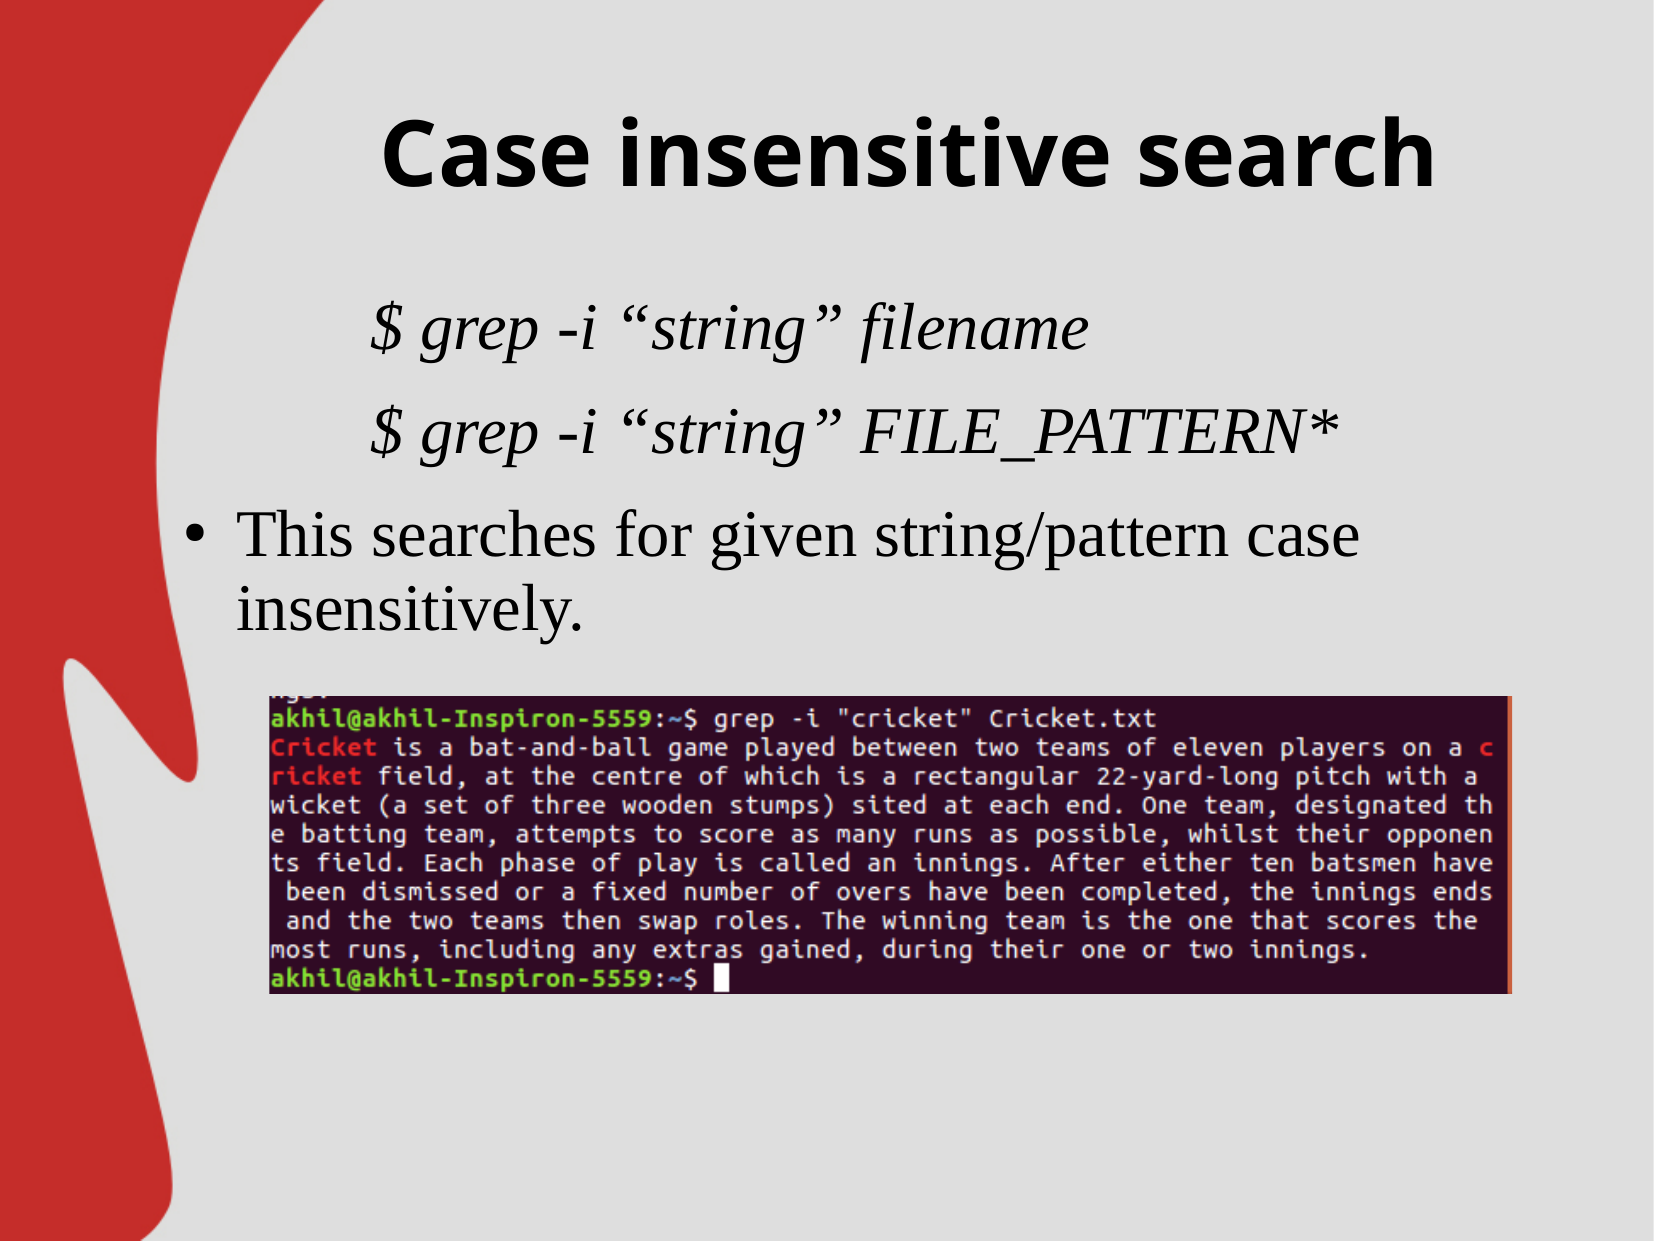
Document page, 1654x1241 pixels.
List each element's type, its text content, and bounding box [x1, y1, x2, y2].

list $ grep -i “string” filename $ grep -i “string” FILE_PATTERN* This searches for given string/pattern case insensitively. [165, 290, 1654, 1010]
title Case insensitive search [165, 47, 1654, 255]
picture [269, 696, 1513, 994]
picture [0, 0, 1654, 1241]
